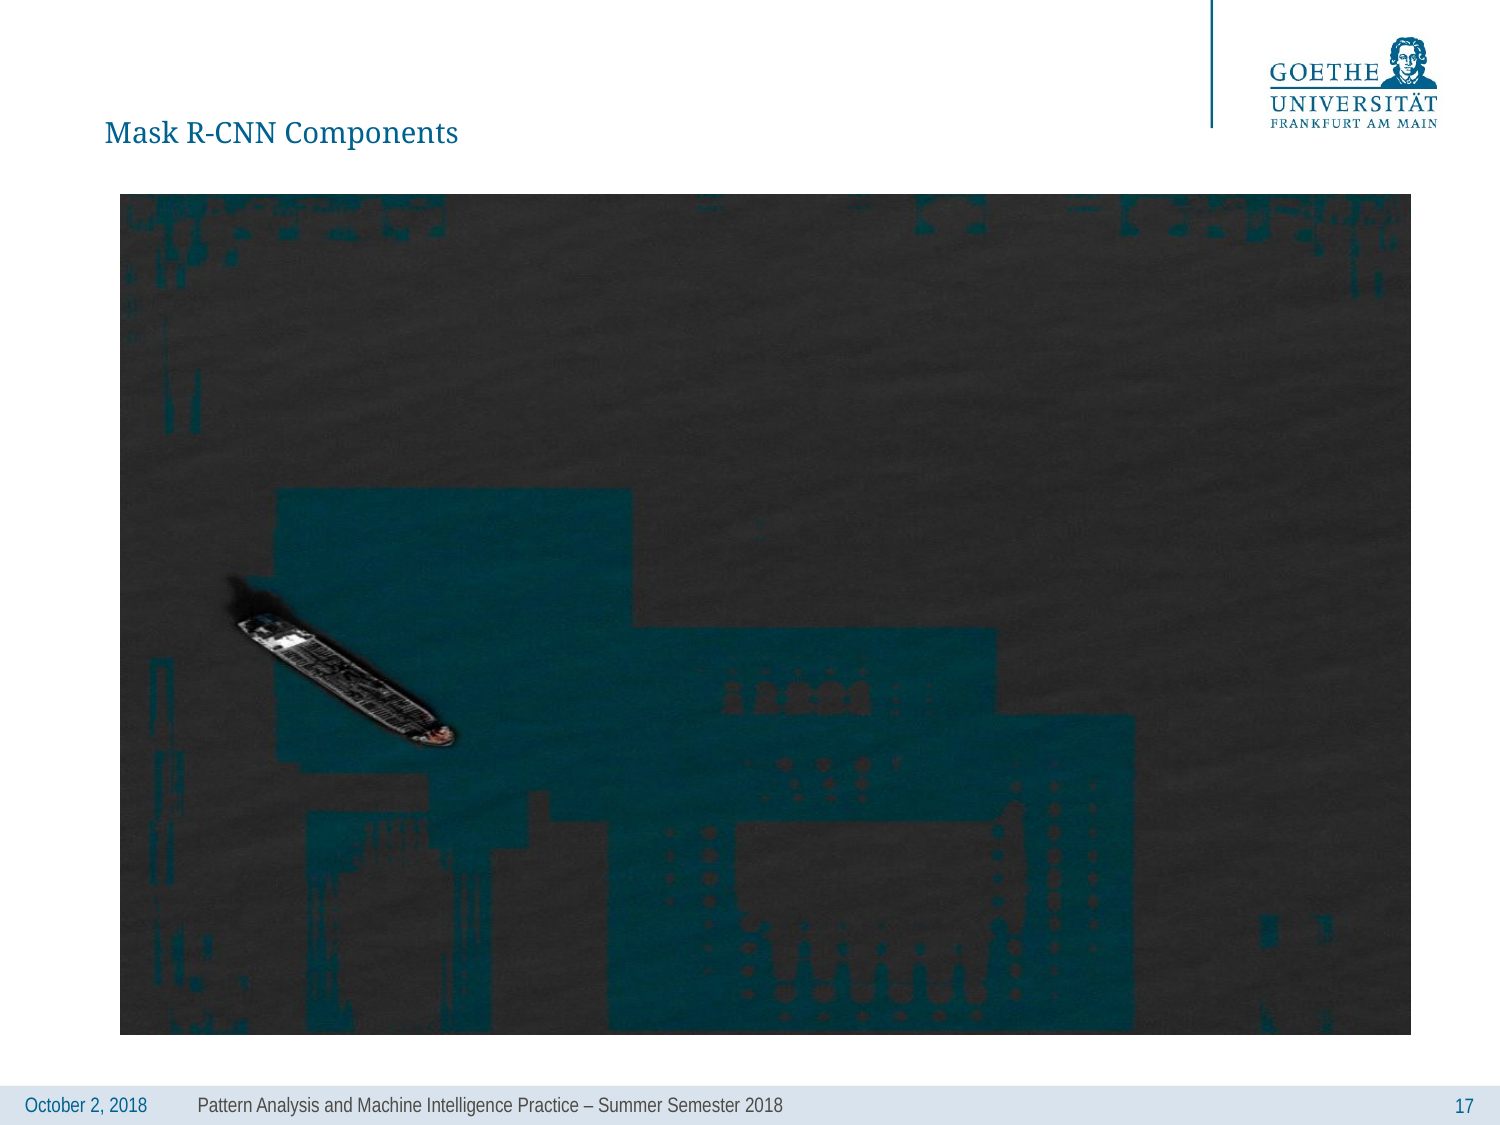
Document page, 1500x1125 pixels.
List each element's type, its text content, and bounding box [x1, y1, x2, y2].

text_box <number> [1417, 1092, 1474, 1122]
text_box Mask R-CNN Components [104, 19, 1187, 149]
picture [0, 0, 1500, 1125]
text_box Pattern Analysis and Machine Intelligence Practice – Summer Semester 2018 [183, 1091, 1341, 1120]
